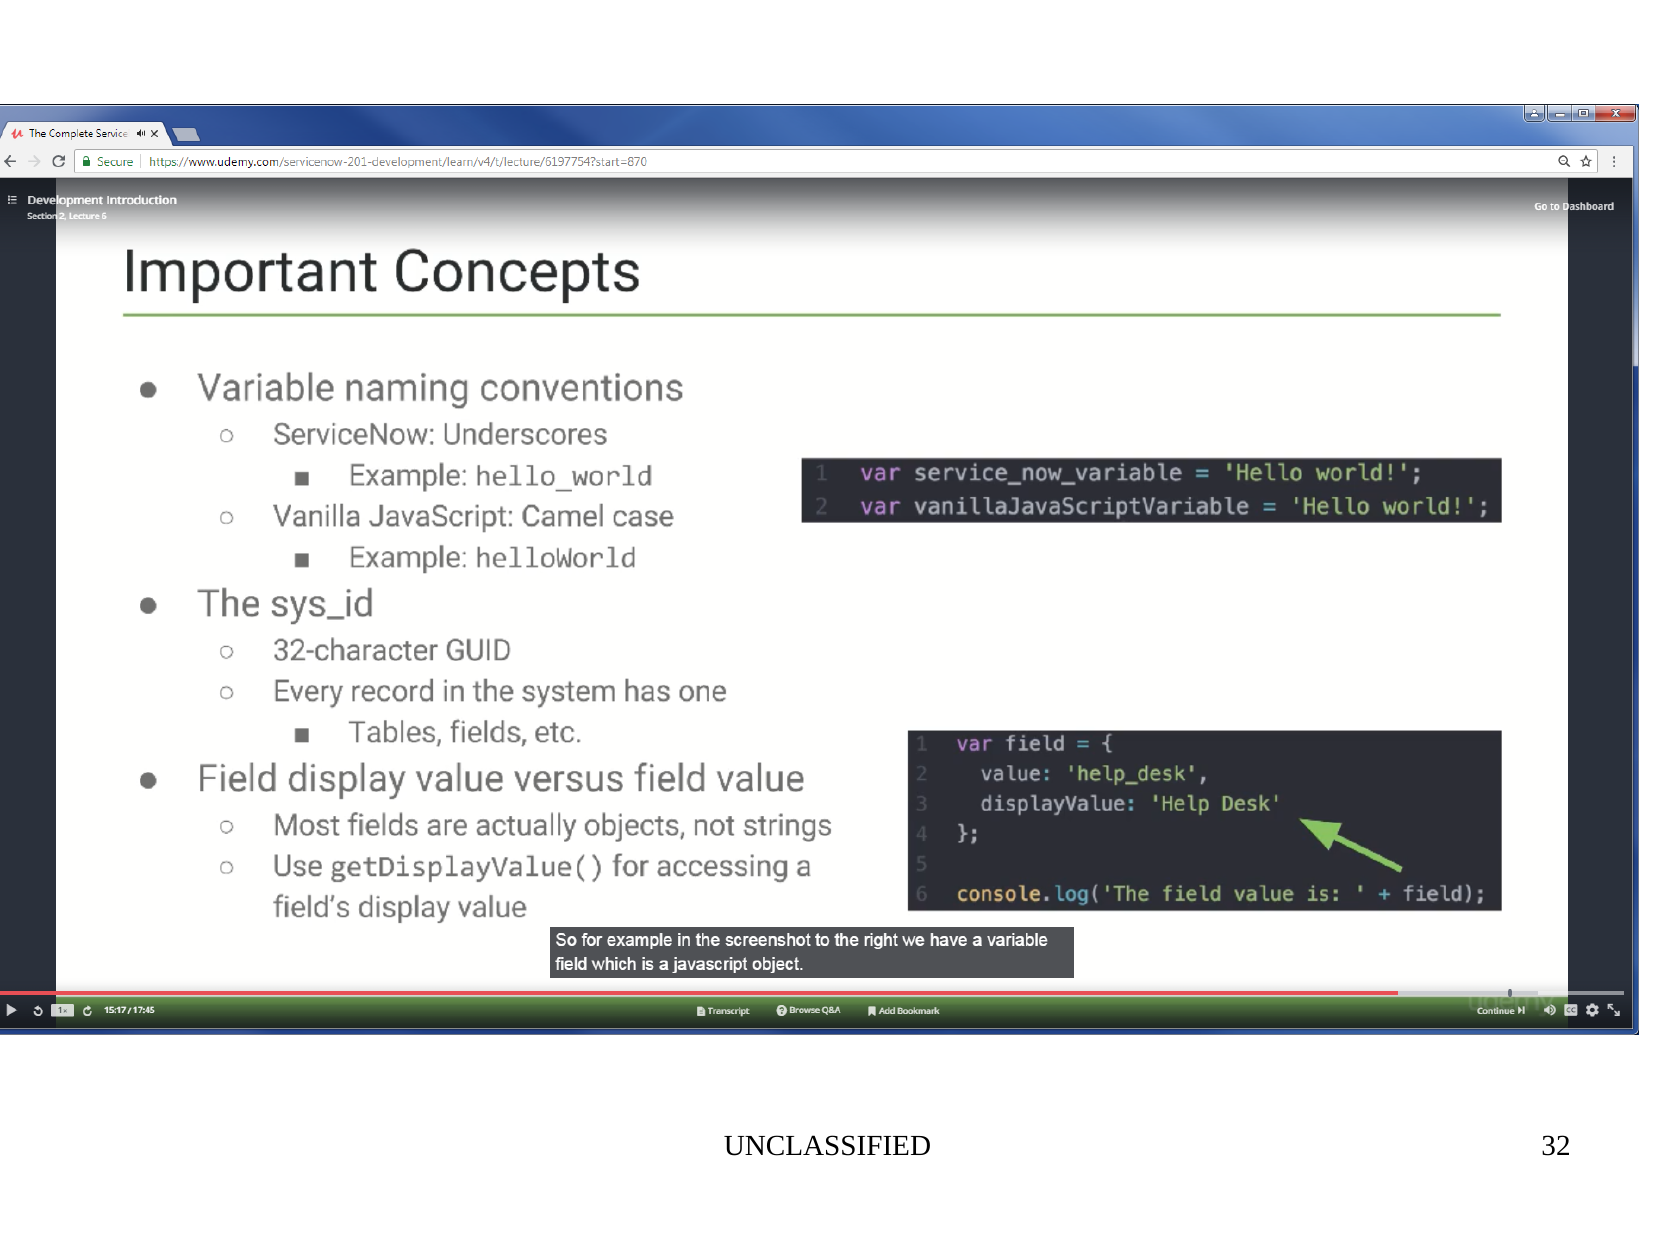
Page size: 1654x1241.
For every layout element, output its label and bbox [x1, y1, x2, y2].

picture [0, 104, 1639, 1036]
